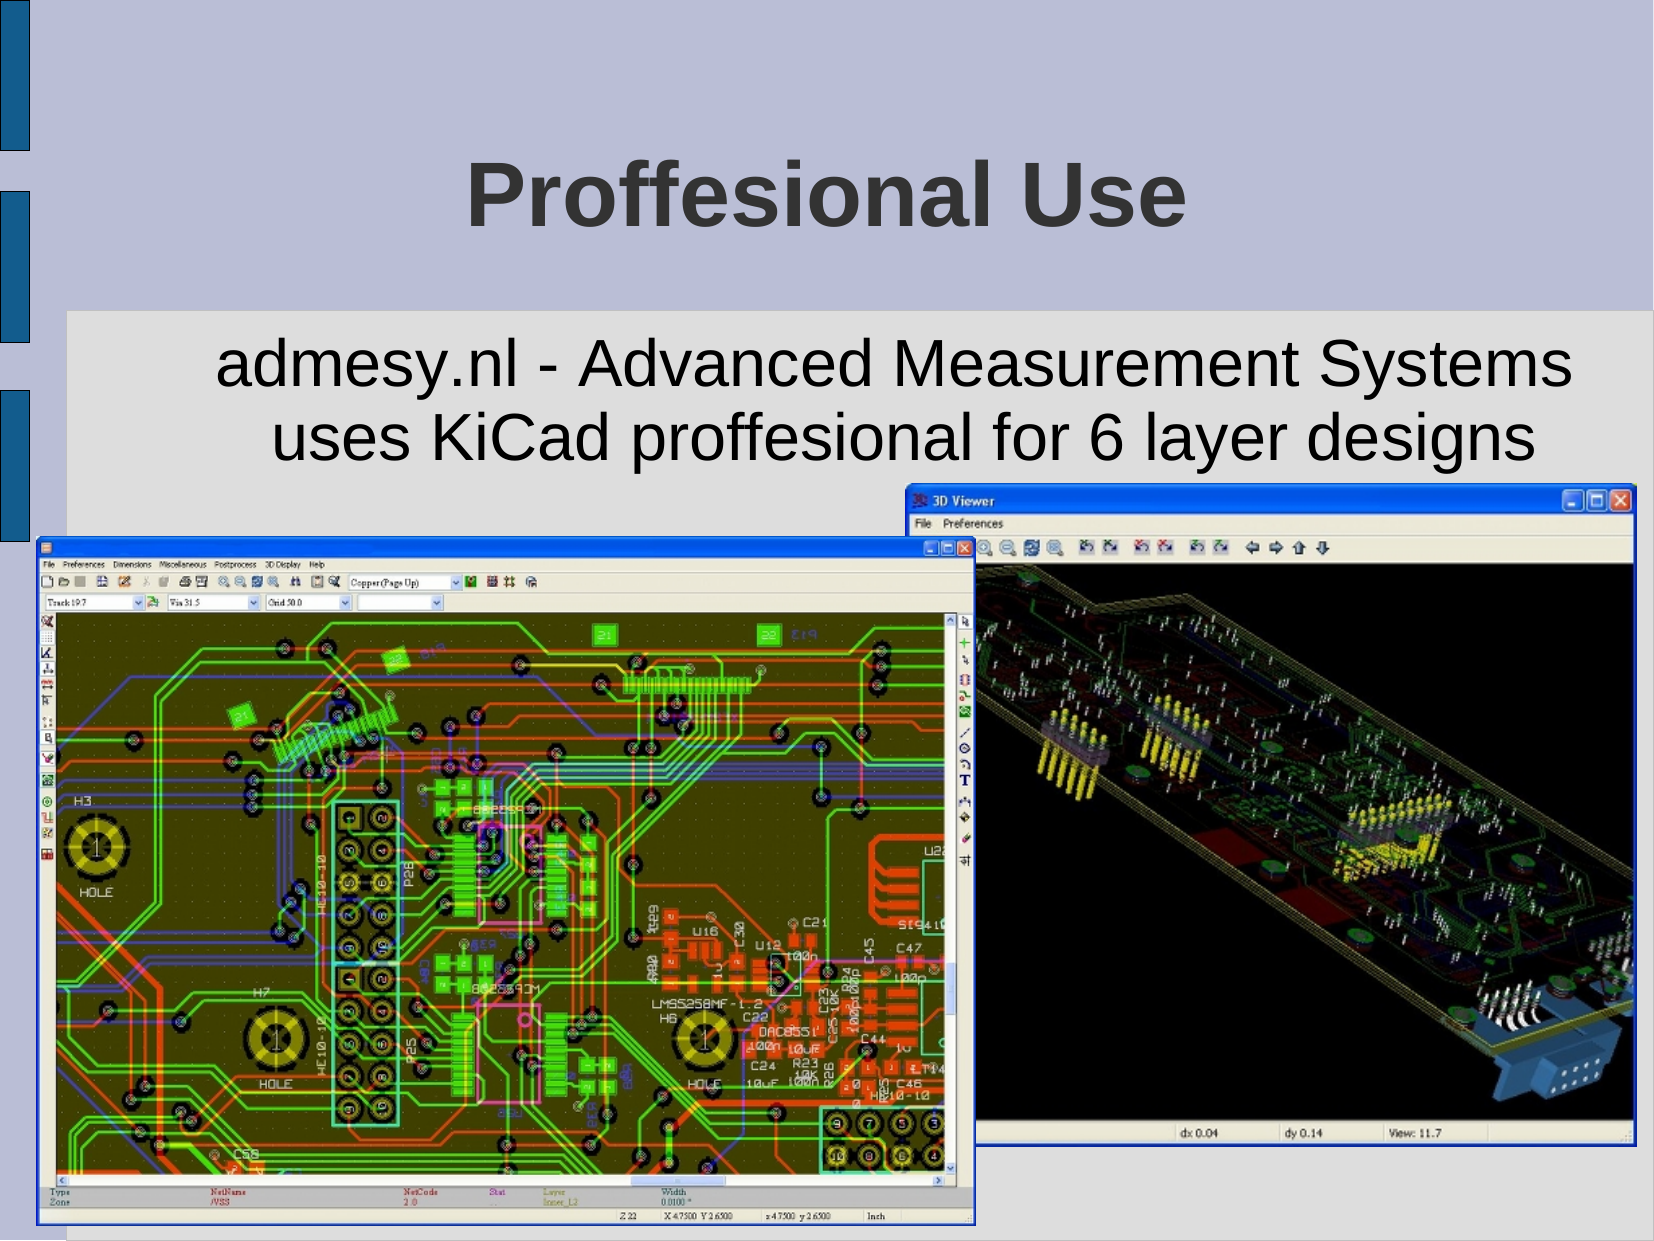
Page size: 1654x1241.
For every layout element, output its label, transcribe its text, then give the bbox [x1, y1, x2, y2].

title Proffesional Use [121, 98, 1534, 291]
list admesy.nl - Advanced Measurement Systems uses KiCad proffesional for 6 layer designs [125, 325, 1613, 536]
picture [36, 483, 1637, 1226]
